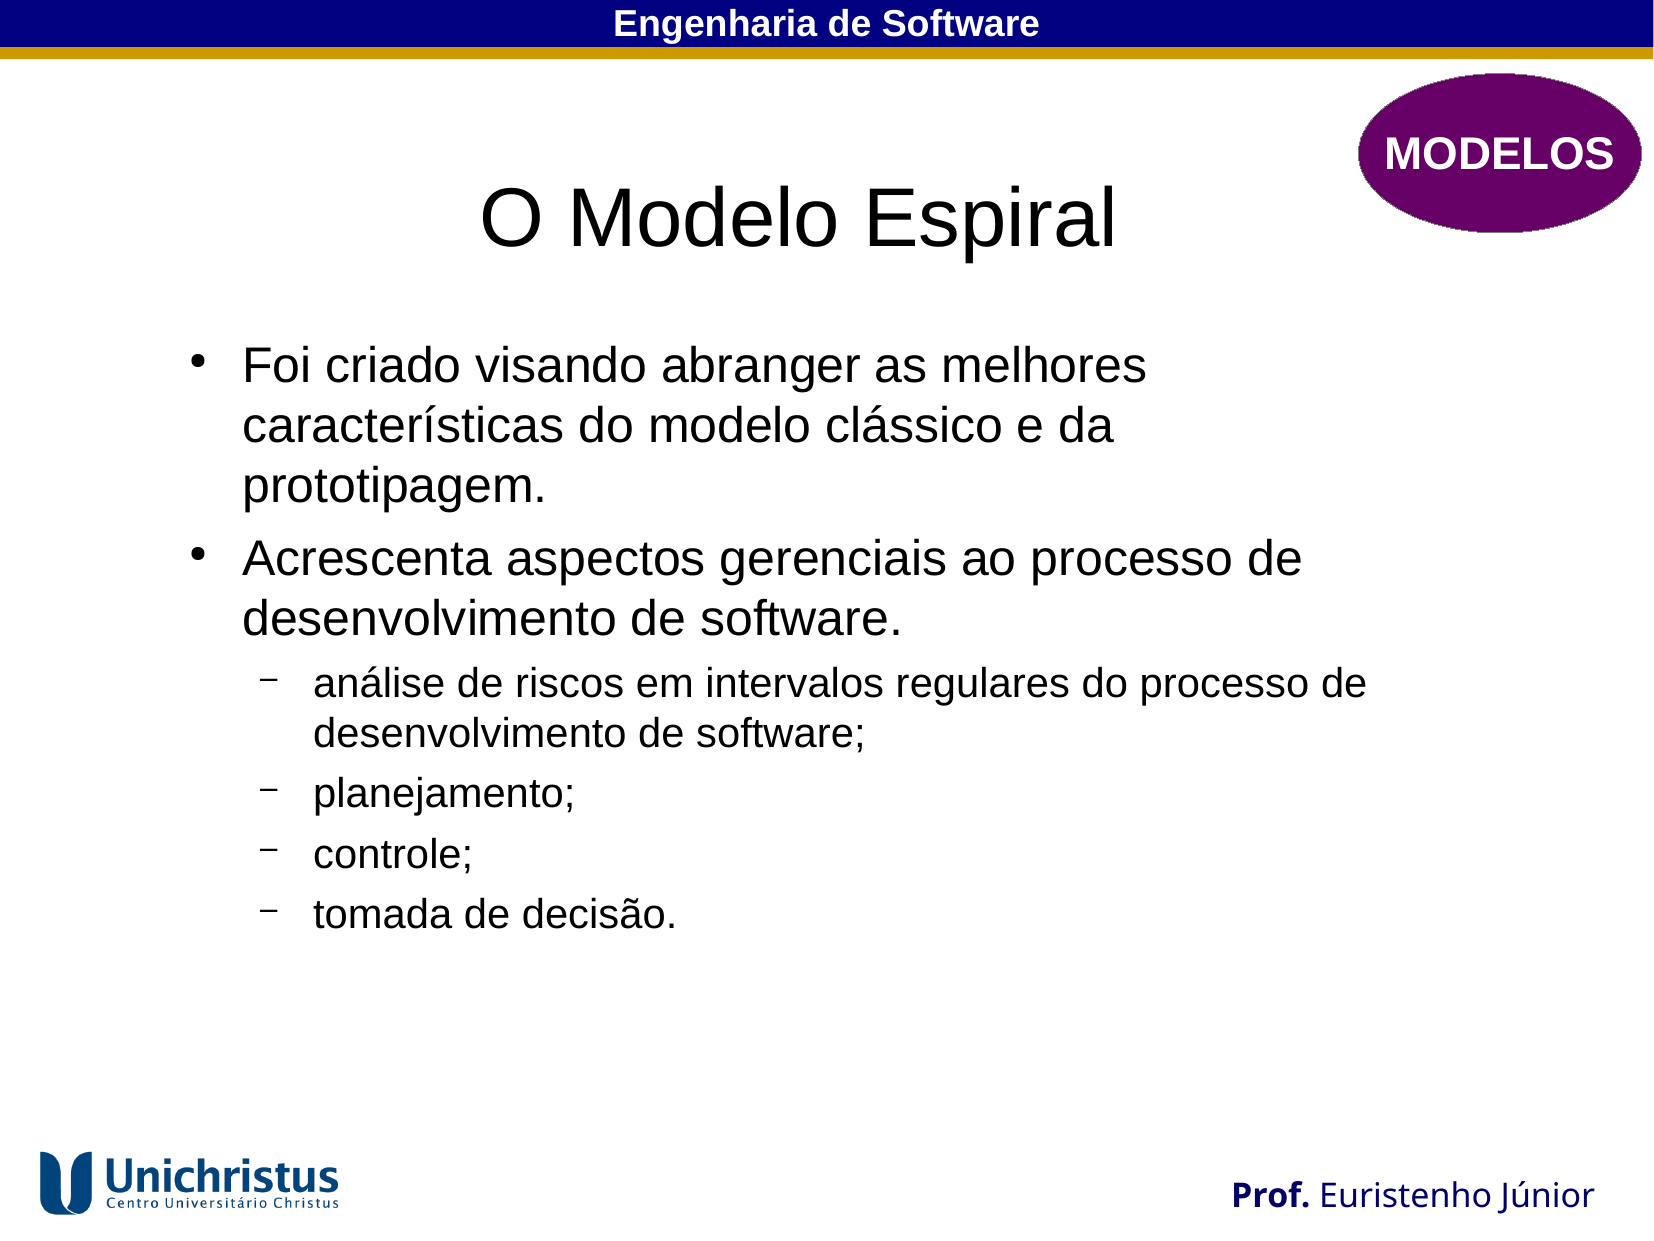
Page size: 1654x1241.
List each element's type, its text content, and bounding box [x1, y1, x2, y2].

title O Modelo Espiral [106, 82, 1457, 271]
text_box [0, 47, 1654, 60]
text_box Engenharia de Software [0, 0, 1654, 47]
text_box MODELOS [1436, 73, 1642, 233]
picture [35, 1148, 343, 1217]
list Foi criado visando abranger as melhores características do modelo clássico e da prototipagem. Acrescenta aspectos gerenciais ao processo de desenvolvimento de software. análise de riscos em intervalos regulares do processo de desenvolvimento de software; planejamento; controle; tomada de decisão. [156, 325, 1432, 1001]
text_box Prof. Euristenho Júnior [1216, 1163, 1654, 1224]
